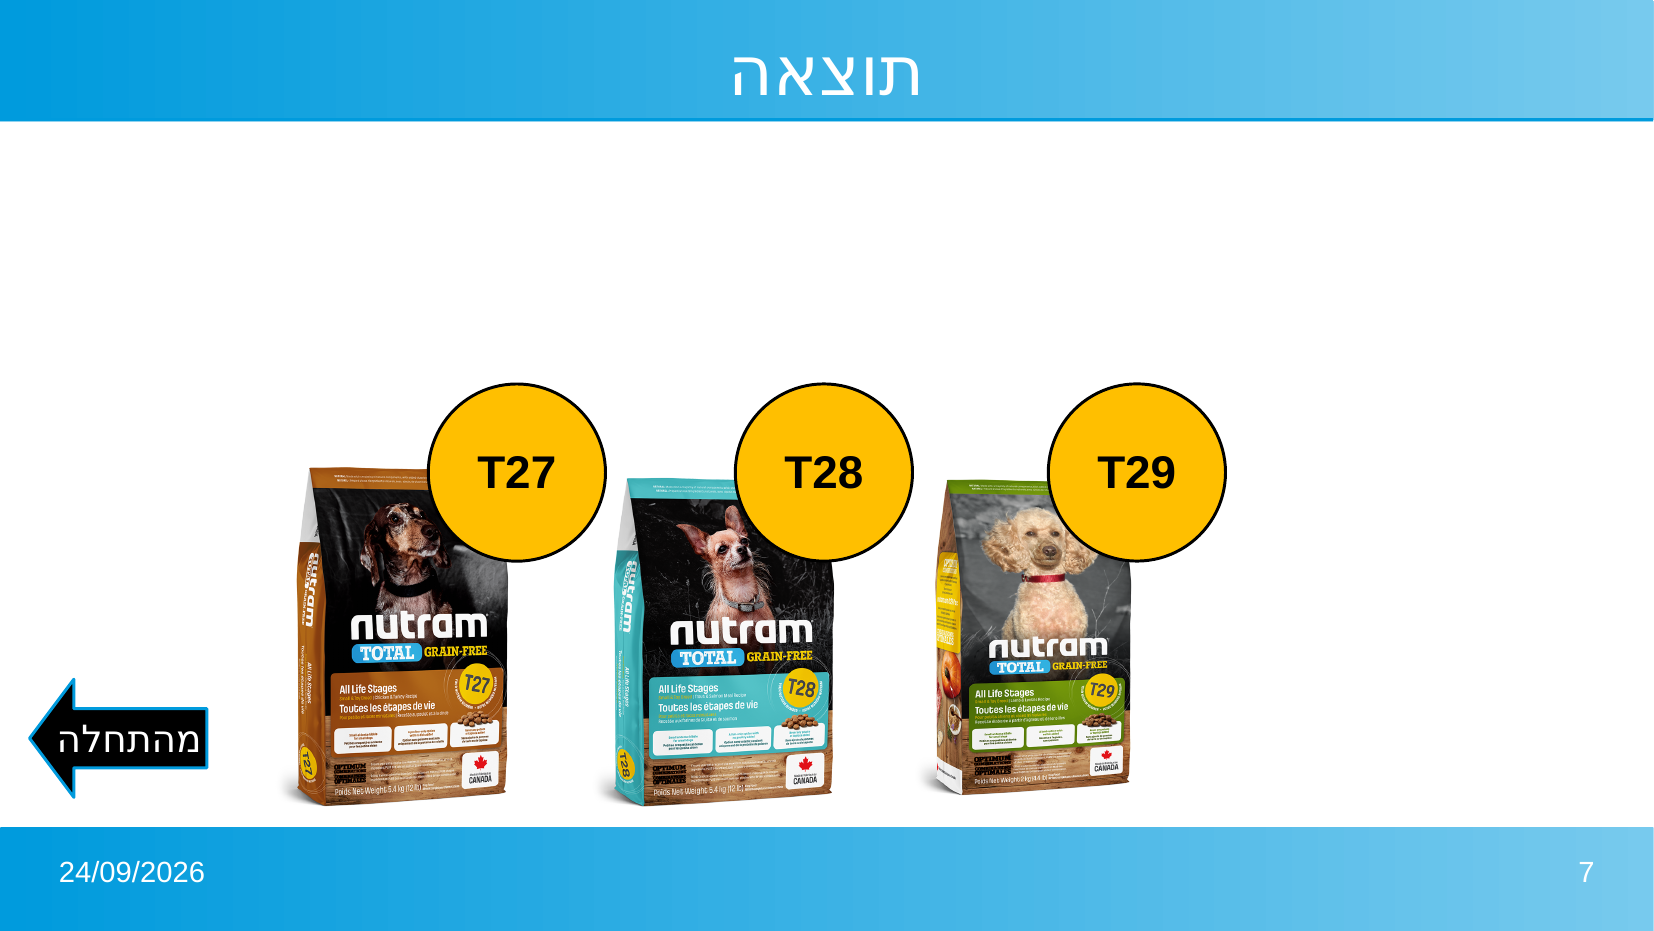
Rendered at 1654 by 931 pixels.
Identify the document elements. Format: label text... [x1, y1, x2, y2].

picture [271, 425, 531, 810]
text_box T28 [735, 383, 913, 562]
text_box מהתחלה [29, 679, 207, 798]
picture [587, 437, 858, 810]
text_box T27 [428, 383, 606, 562]
text_box T29 [1048, 383, 1226, 562]
picture [900, 456, 1170, 798]
title תוצאה [59, 21, 1595, 116]
